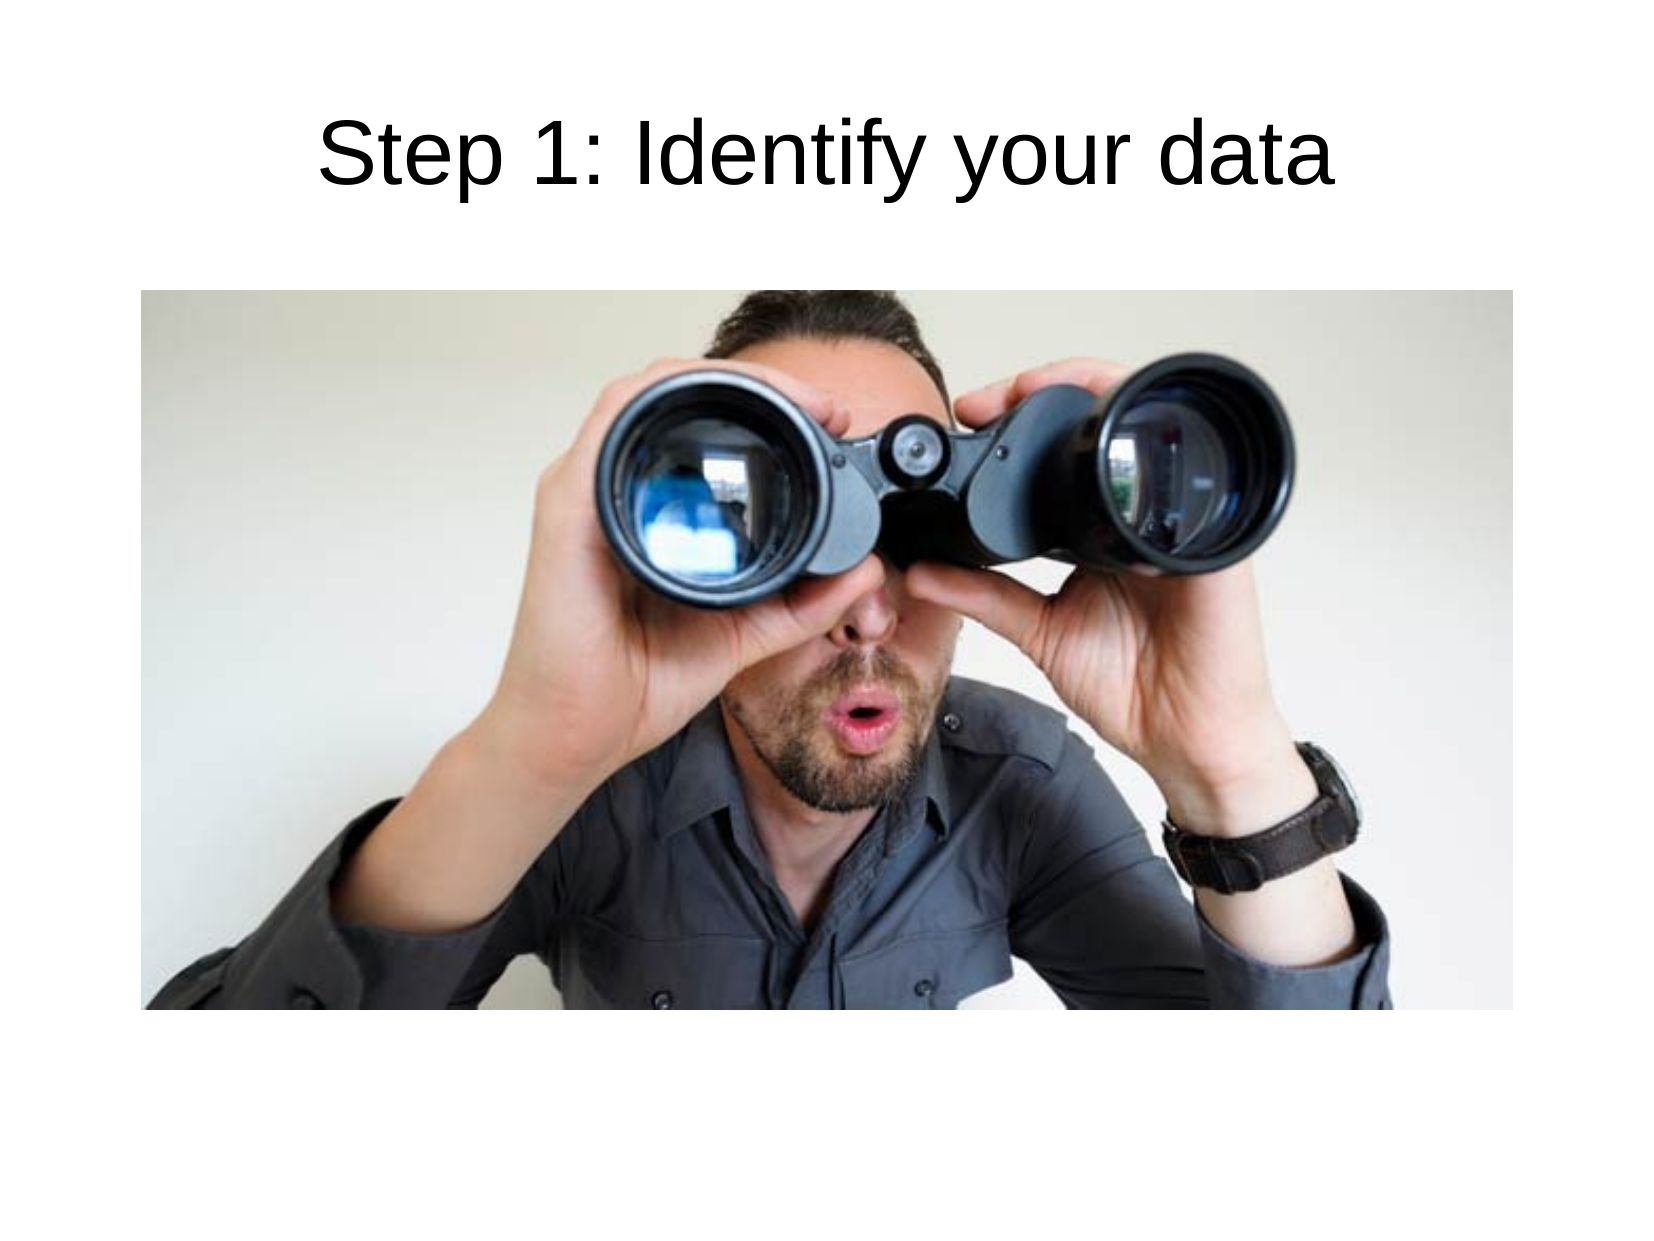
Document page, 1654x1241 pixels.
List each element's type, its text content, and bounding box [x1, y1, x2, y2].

title Step 1: Identify your data [82, 49, 1571, 257]
picture [141, 290, 1513, 1010]
